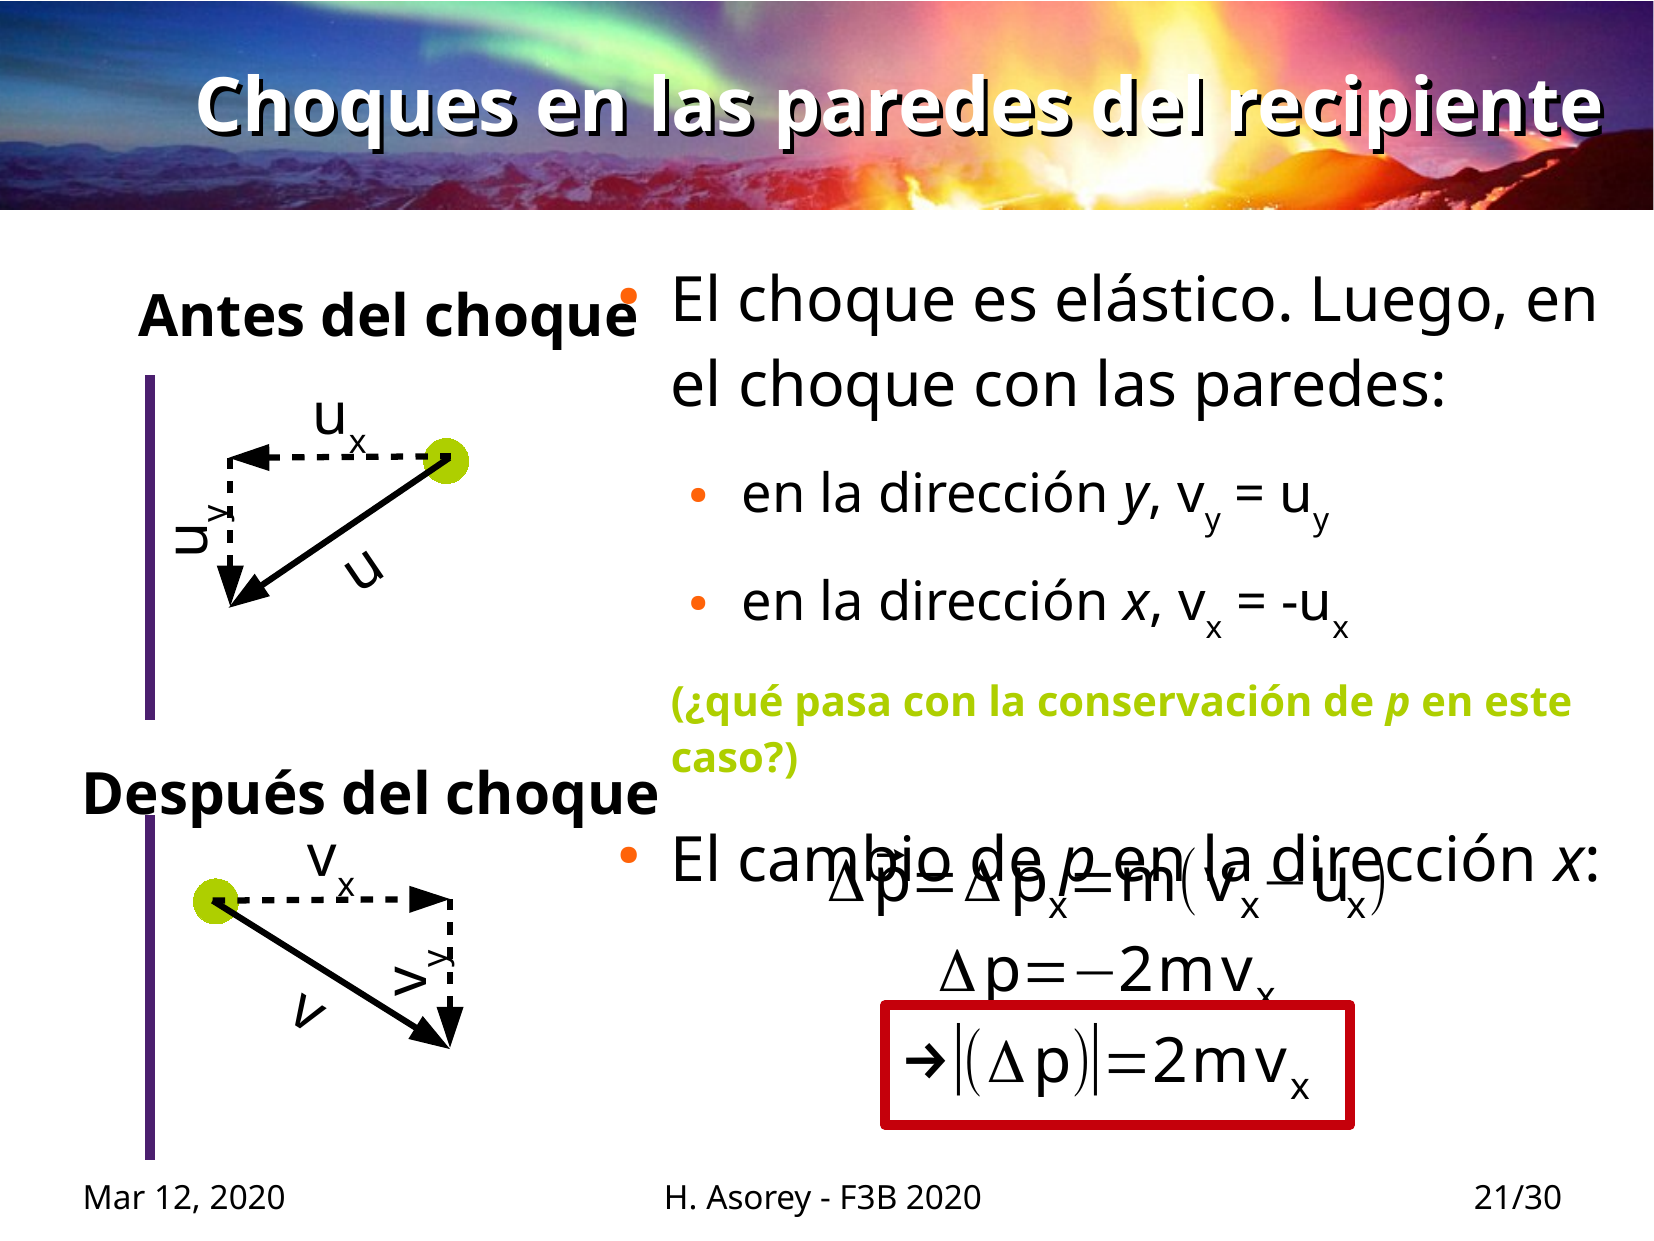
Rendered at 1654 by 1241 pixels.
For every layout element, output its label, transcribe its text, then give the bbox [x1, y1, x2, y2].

picture [0, 1, 1654, 210]
chart [890, 1010, 1345, 1109]
title Choques en las paredes del recipiente [45, 15, 1606, 191]
text_box Antes del choque [123, 267, 723, 354]
list El choque es elástico. Luego, en el choque con las paredes: en la dirección y, vy = uy en la dirección x, vx = -ux (¿qué pasa con la conservación de p en este caso?) El cambio de p en la dirección x: [600, 255, 1606, 1156]
text_box Después del choque [66, 744, 758, 831]
chart [819, 840, 1396, 1109]
text_box [423, 438, 469, 484]
text_box [193, 878, 239, 924]
